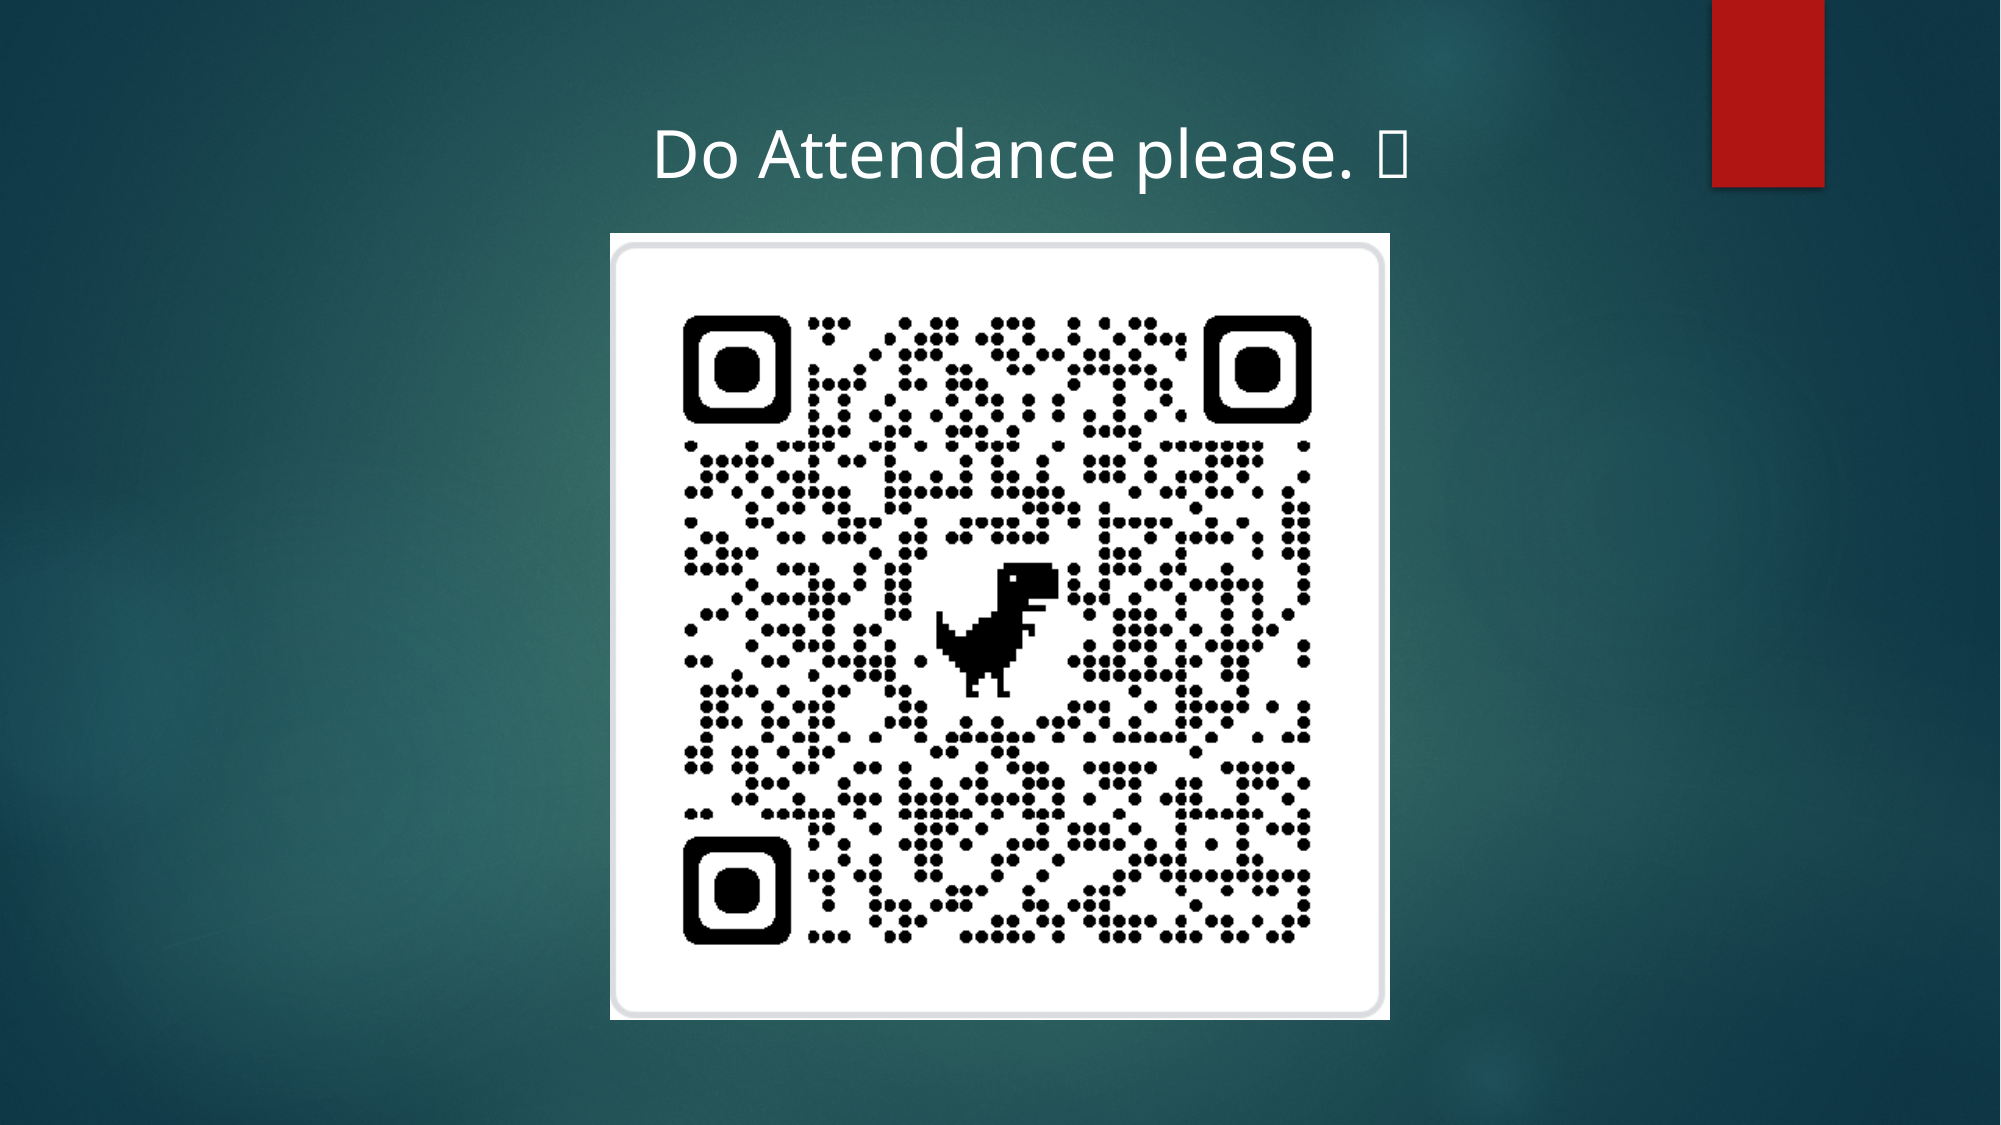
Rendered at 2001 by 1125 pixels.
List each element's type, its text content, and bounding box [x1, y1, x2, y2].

picture [0, 0, 2001, 1125]
text_box Do Attendance please.  [637, 104, 1429, 200]
